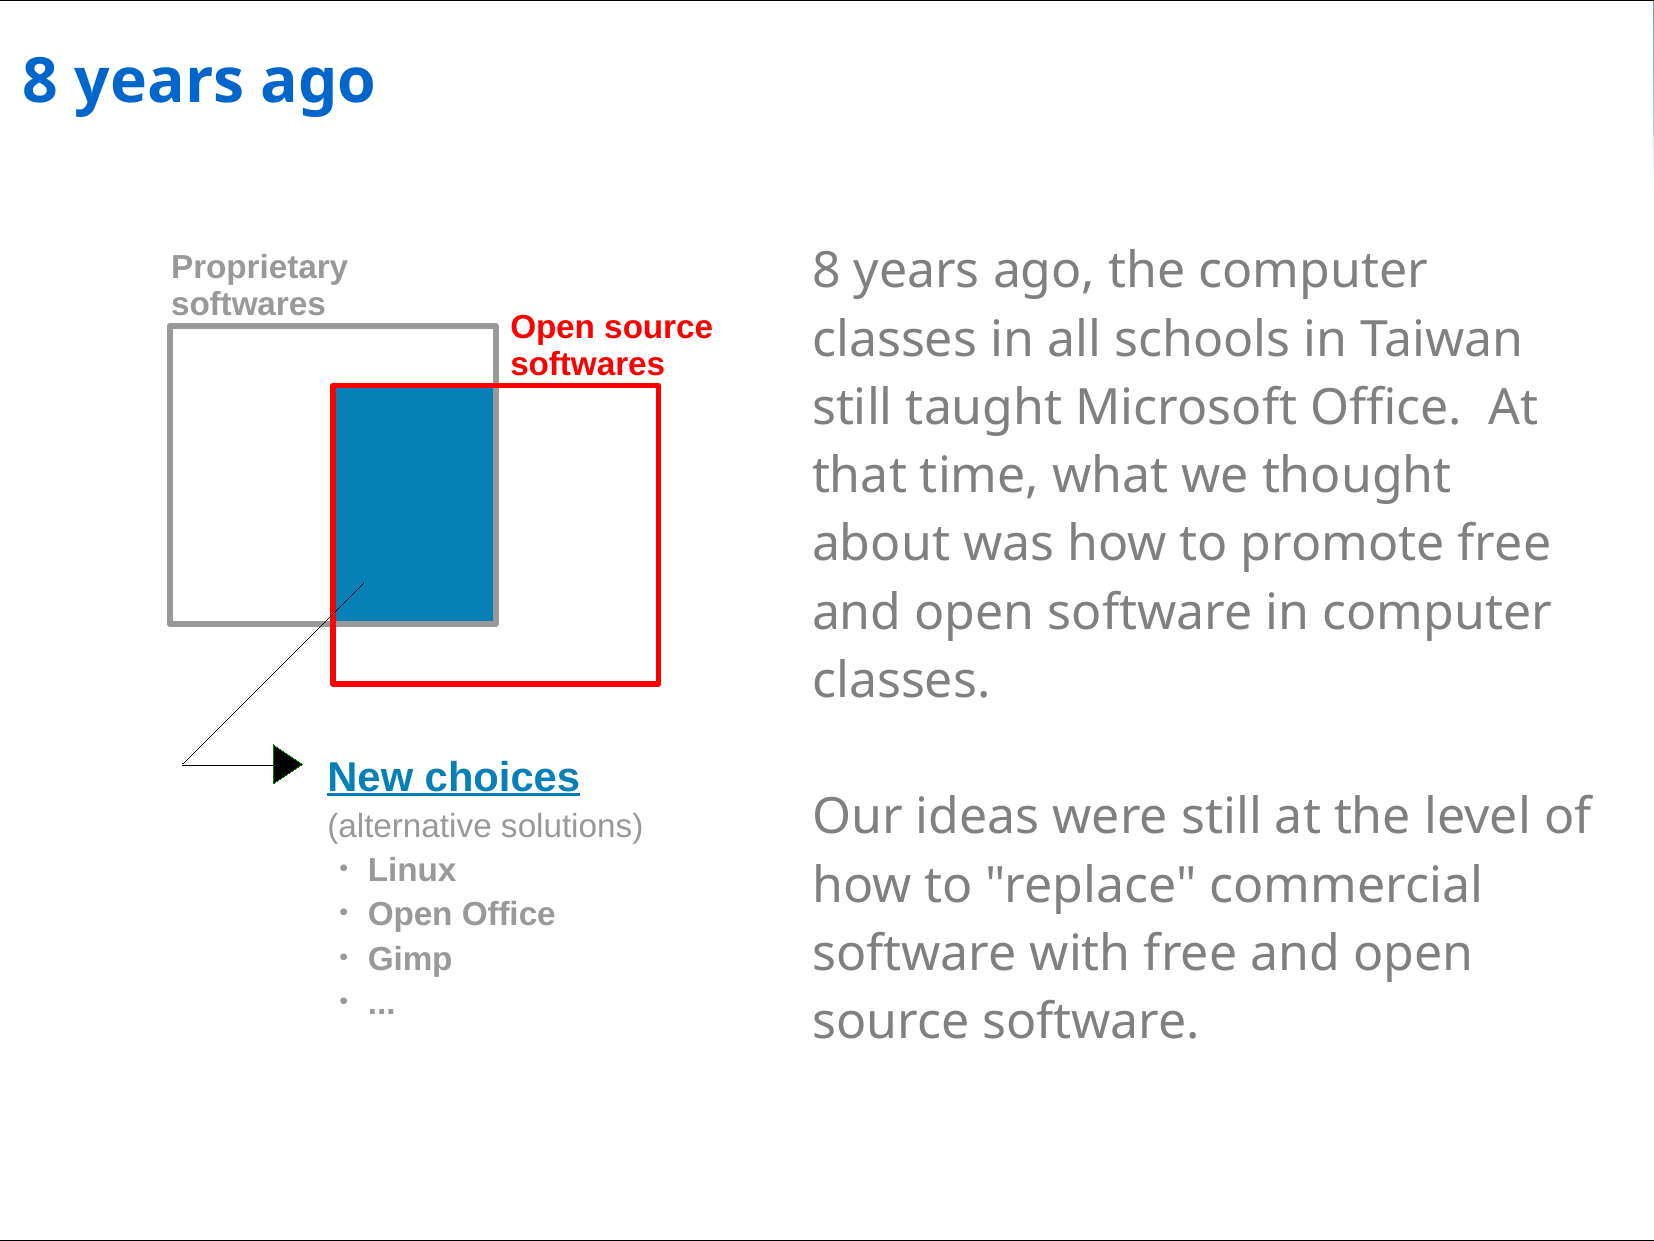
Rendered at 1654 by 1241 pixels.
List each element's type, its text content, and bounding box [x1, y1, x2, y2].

text_box 8 years ago, the computer classes in all schools in Taiwan still taught Microsoft Office. At that time, what we thought about was how to promote free and open software in computer classes. Our ideas were still at the level of how to "replace" commercial software with free and open source software. [797, 226, 1615, 951]
text_box [0, 0, 1654, 1241]
text_box New choices (alternative solutions) ．Linux ．Open Office ．Gimp ．... [312, 736, 977, 1111]
text_box Proprietary softwares [156, 241, 424, 337]
text_box 8 years ago [22, 2, 1251, 155]
text_box Open source softwares [495, 301, 782, 397]
